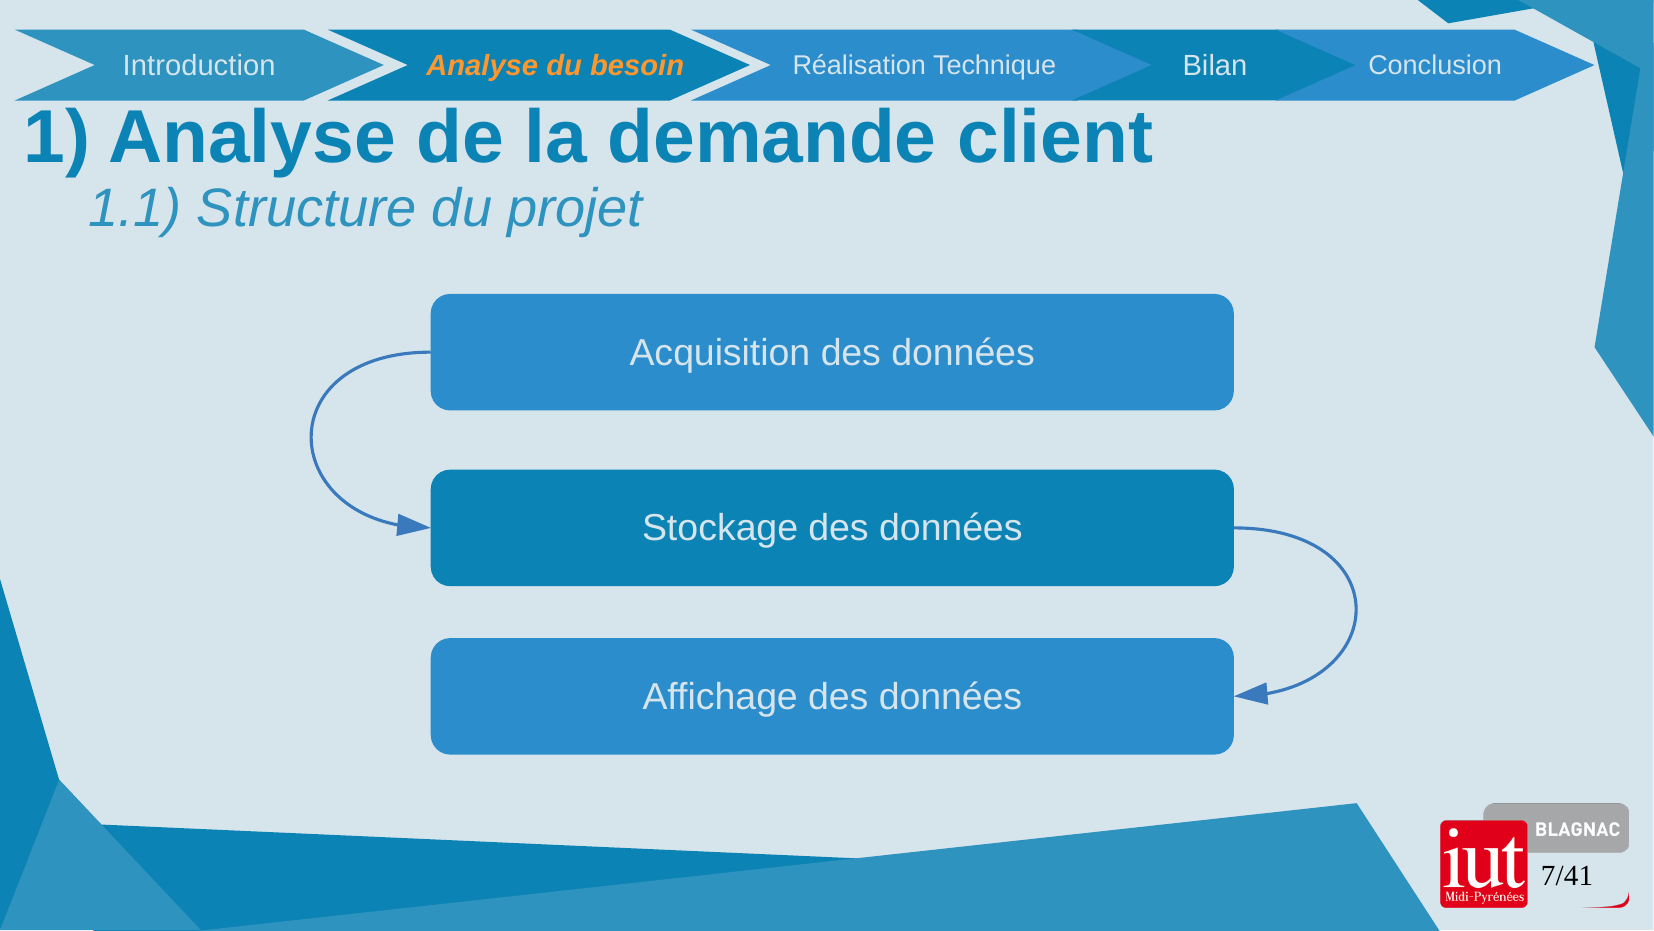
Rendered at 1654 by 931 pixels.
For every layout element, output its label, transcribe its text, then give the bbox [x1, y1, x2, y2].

title 1.1) Structure du projet [88, 177, 1388, 238]
text_box Réalisation Technique [690, 29, 1149, 101]
text_box Acquisition des données [430, 293, 1234, 411]
text_box Affichage des données [430, 638, 1234, 755]
text_box Analyse du besoin [327, 29, 751, 101]
text_box Bilan [1071, 29, 1353, 101]
title 1) Analyse de la demande client [23, 94, 1512, 179]
text_box Conclusion [1275, 29, 1595, 101]
text_box Stockage des données [430, 469, 1234, 587]
picture [1440, 803, 1629, 908]
text_box Introduction [14, 29, 384, 101]
